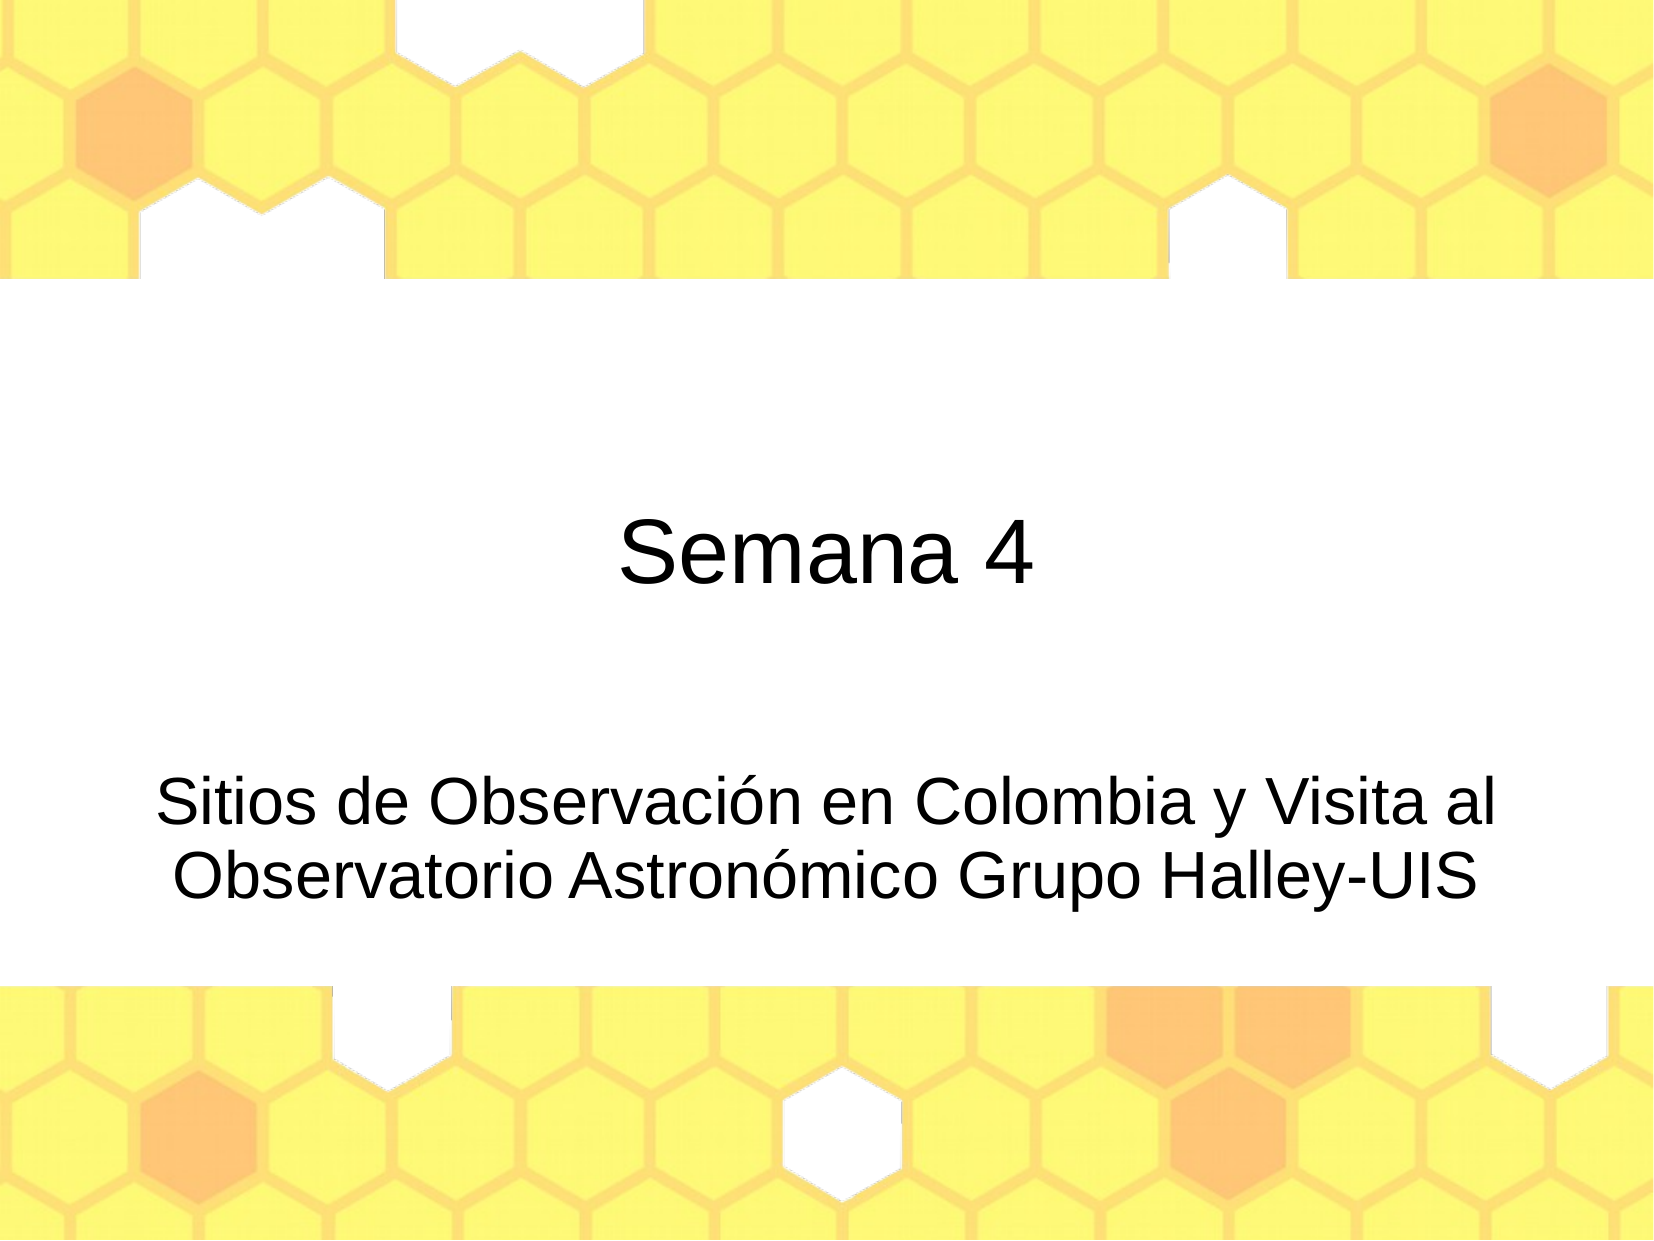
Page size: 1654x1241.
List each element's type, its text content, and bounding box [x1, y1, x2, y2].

picture [0, 986, 1654, 1240]
title Semana 4 [82, 418, 1571, 686]
picture [0, 0, 1654, 279]
subtitle Sitios de Observación en Colombia y Visita al Observatorio Astronómico Grupo Halley-UIS [82, 744, 1571, 934]
